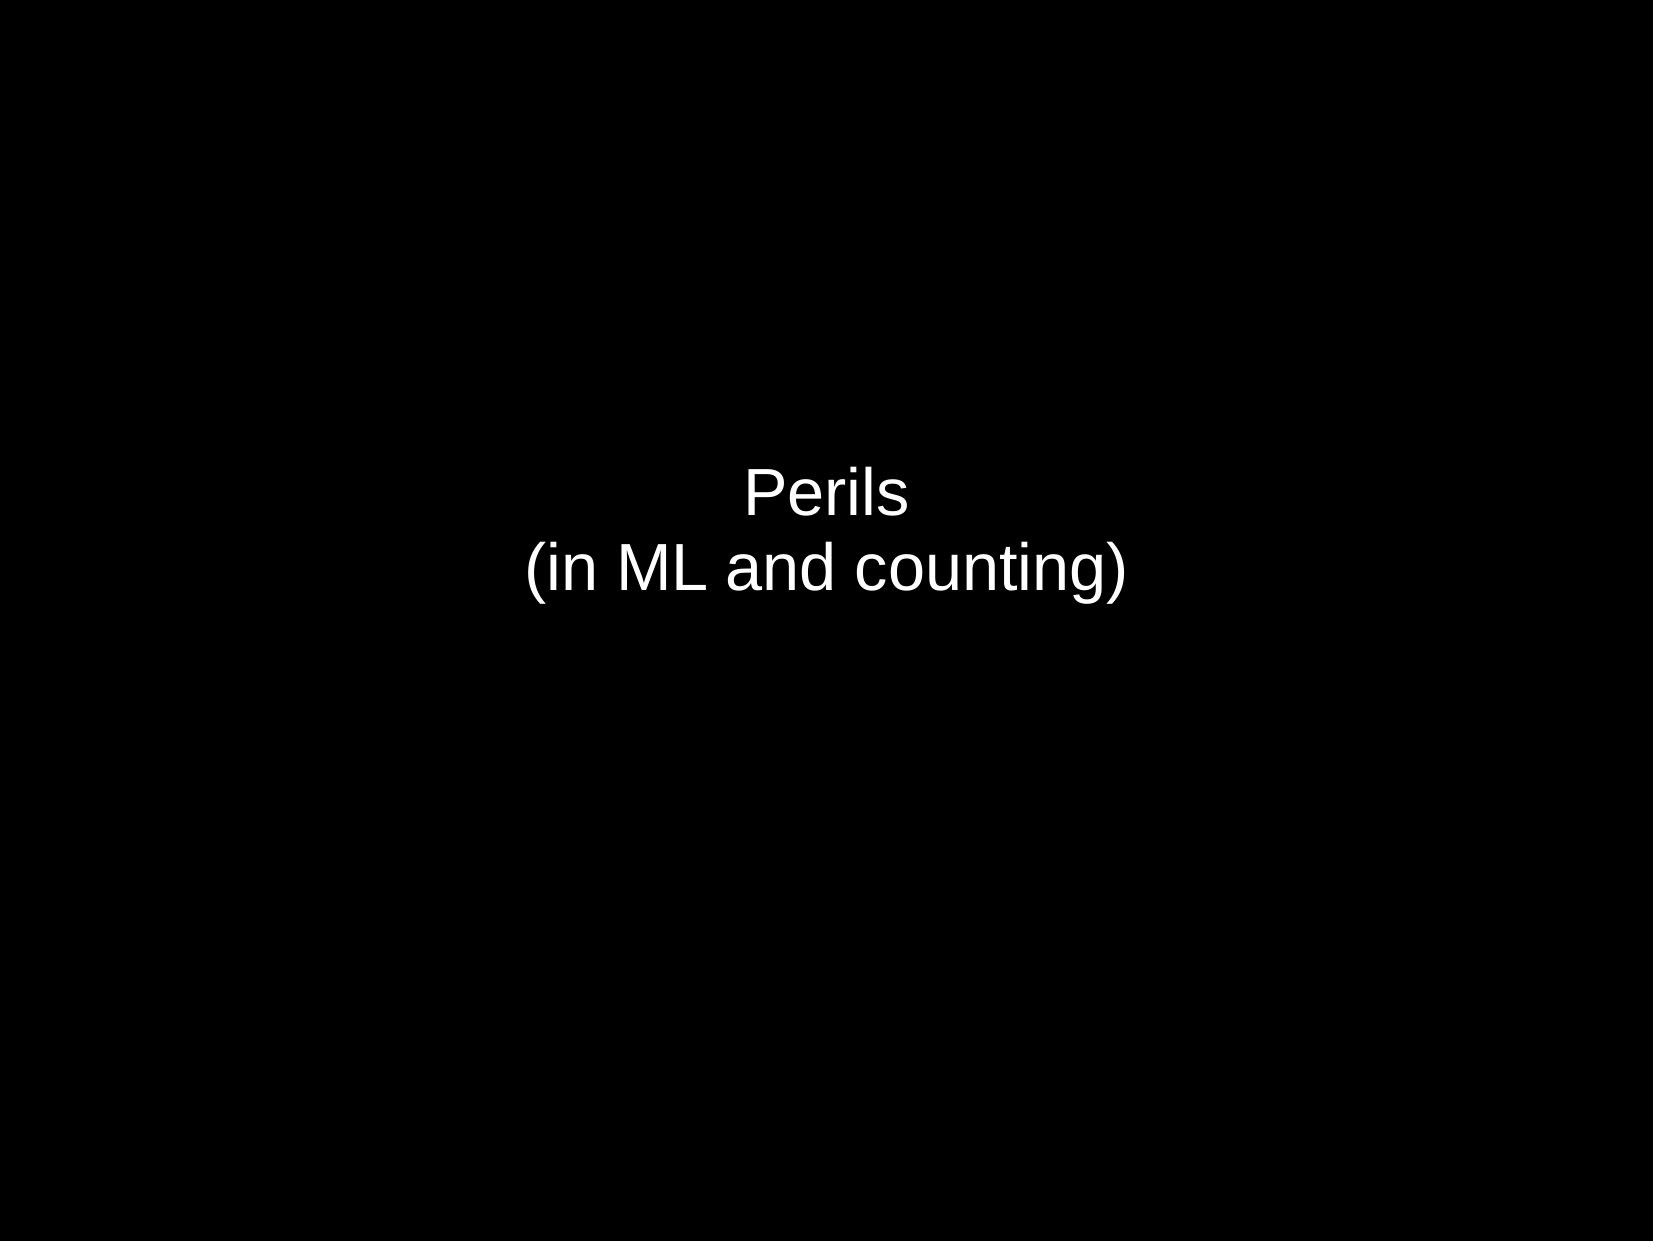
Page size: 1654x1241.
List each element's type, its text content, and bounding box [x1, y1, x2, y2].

subtitle Perils (in ML and counting) [82, 49, 1571, 1010]
